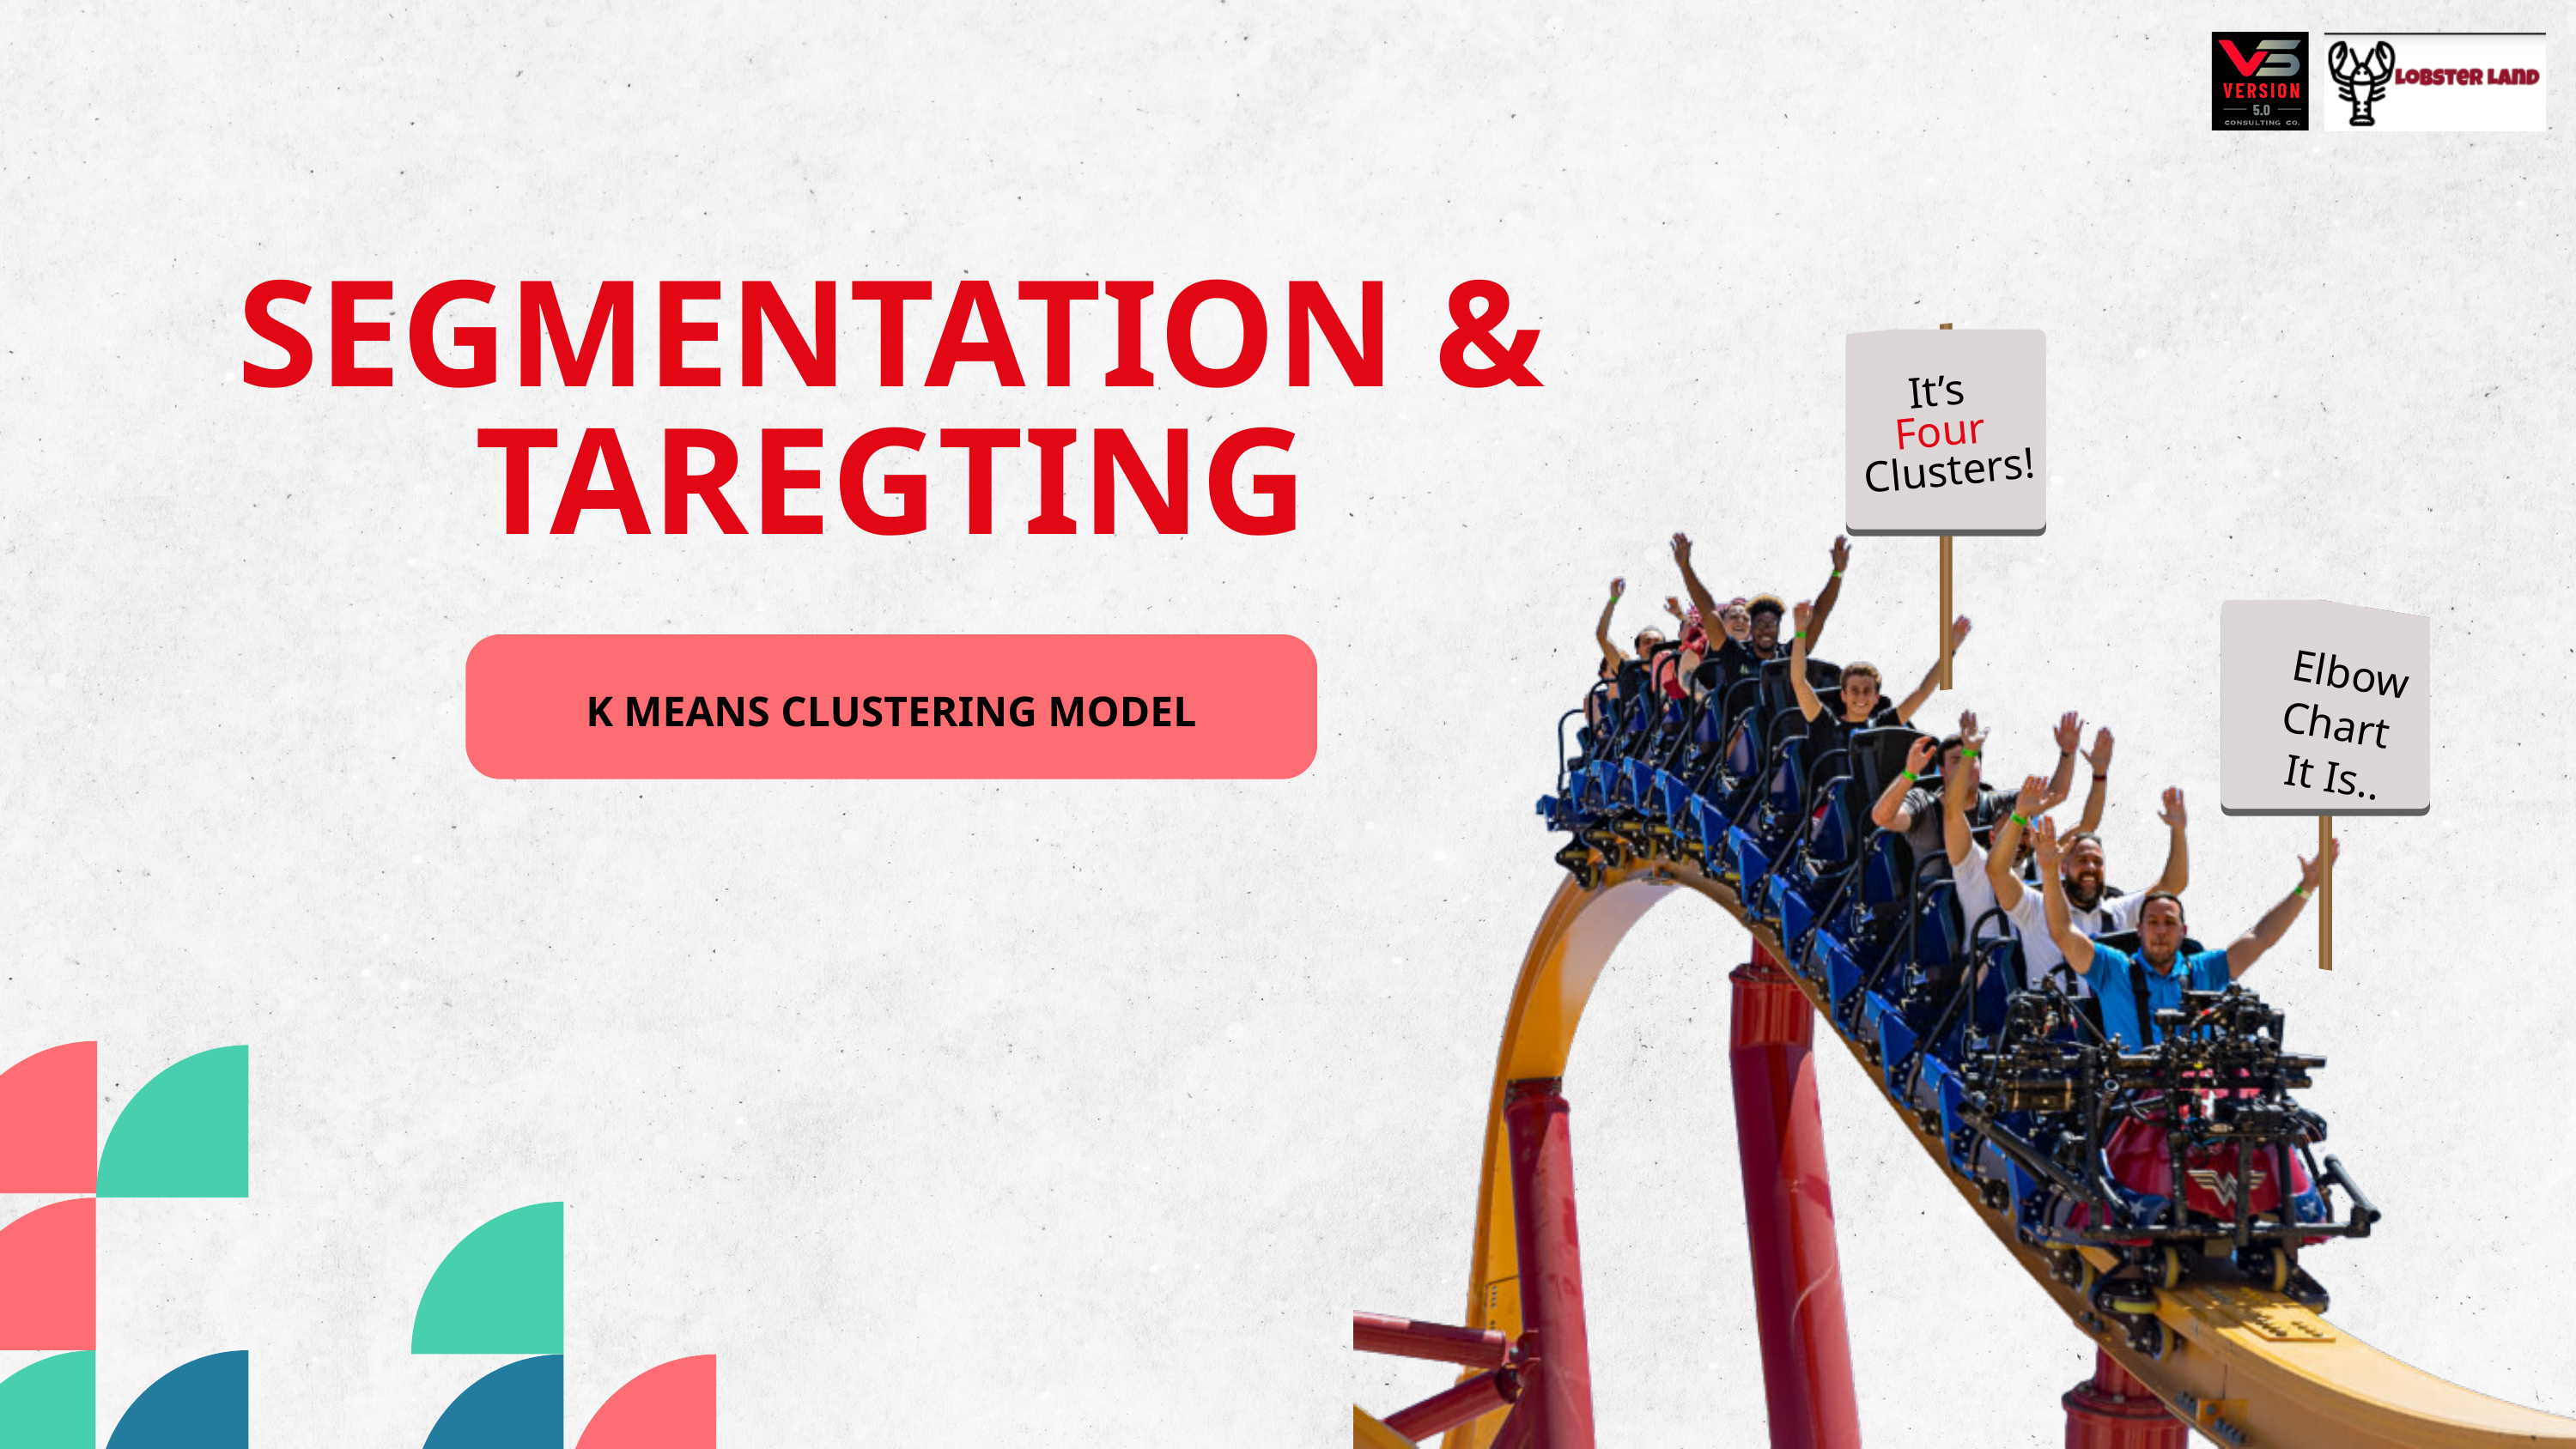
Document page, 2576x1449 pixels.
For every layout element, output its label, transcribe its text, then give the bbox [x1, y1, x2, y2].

text_box It’s Four Clusters! [1832, 364, 2060, 507]
text_box Elbow Chart It Is.. [2252, 633, 2433, 811]
text_box [0, 0, 2576, 1449]
text_box SEGMENTATION & TAREGTING [144, 269, 1638, 594]
text_box K MEANS CLUSTERING MODEL [465, 644, 1318, 779]
